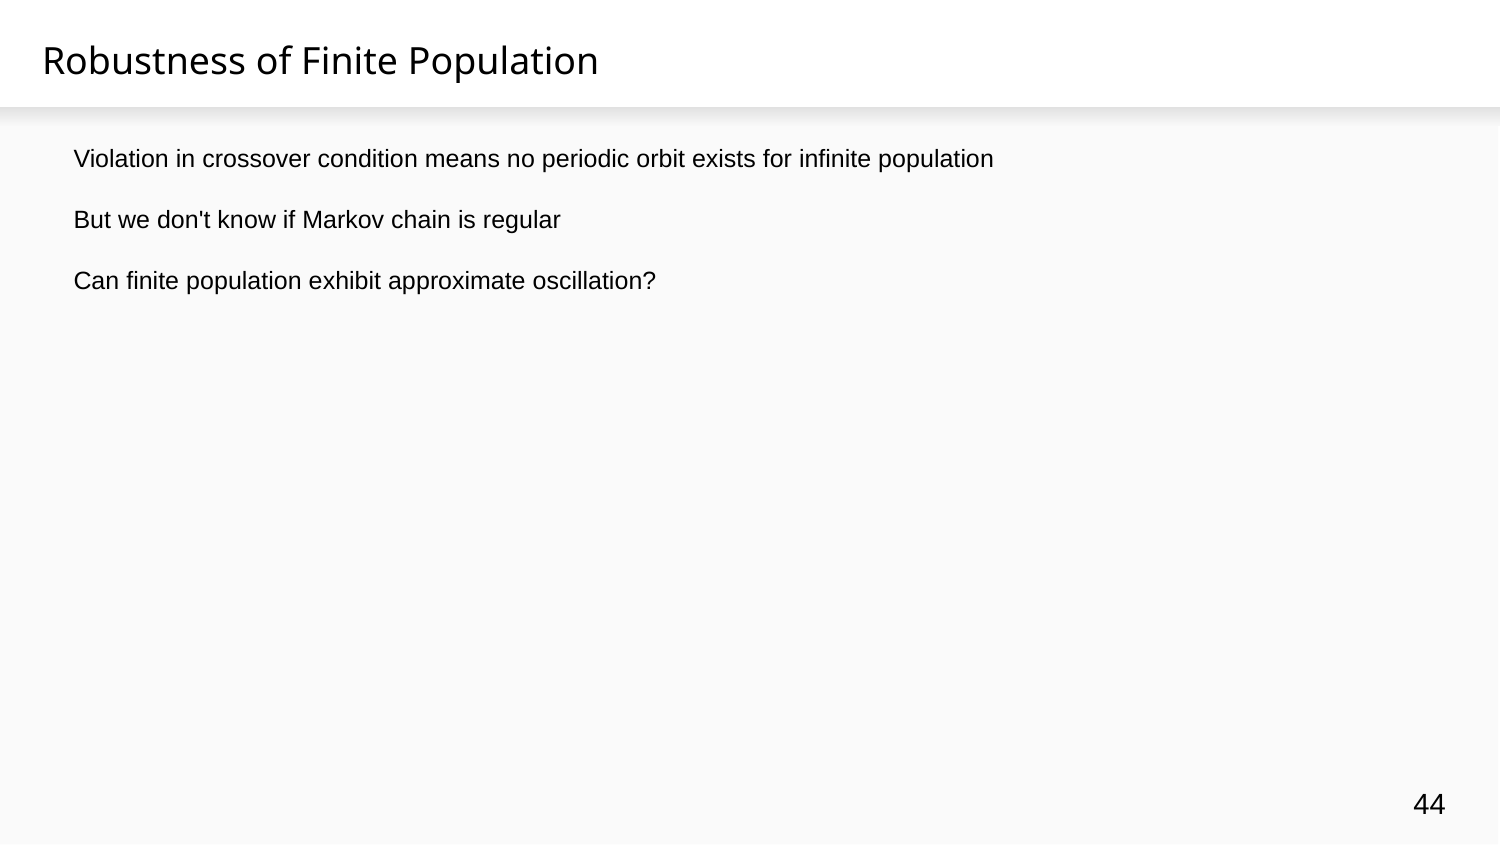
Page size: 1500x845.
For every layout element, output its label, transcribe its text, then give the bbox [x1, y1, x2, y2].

text_box Violation in crossover condition means no periodic orbit exists for infinite population But we don't know if Markov chain is regular Can finite population exhibit approximate oscillation? [23, 137, 1218, 319]
title Robustness of Finite Population [42, 10, 1491, 110]
